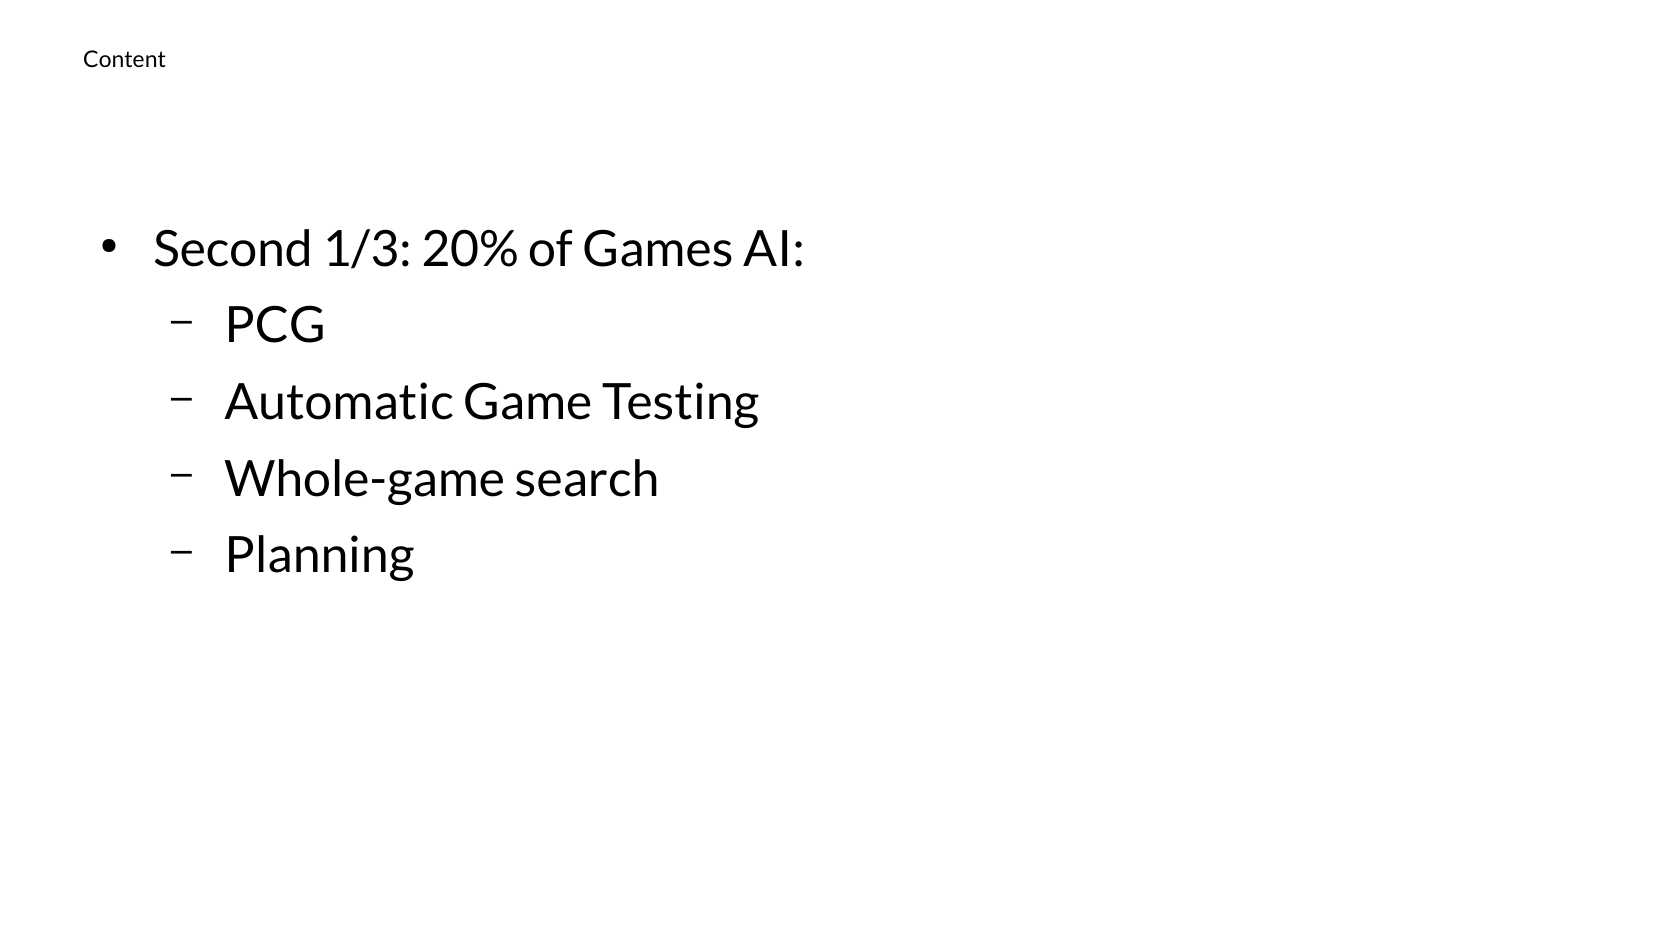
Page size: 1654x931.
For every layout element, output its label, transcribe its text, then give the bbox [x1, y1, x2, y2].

title Content [83, 0, 1571, 119]
list Second 1/3: 20% of Games AI: PCG Automatic Game Testing Whole-game search Planning [82, 217, 1571, 839]
